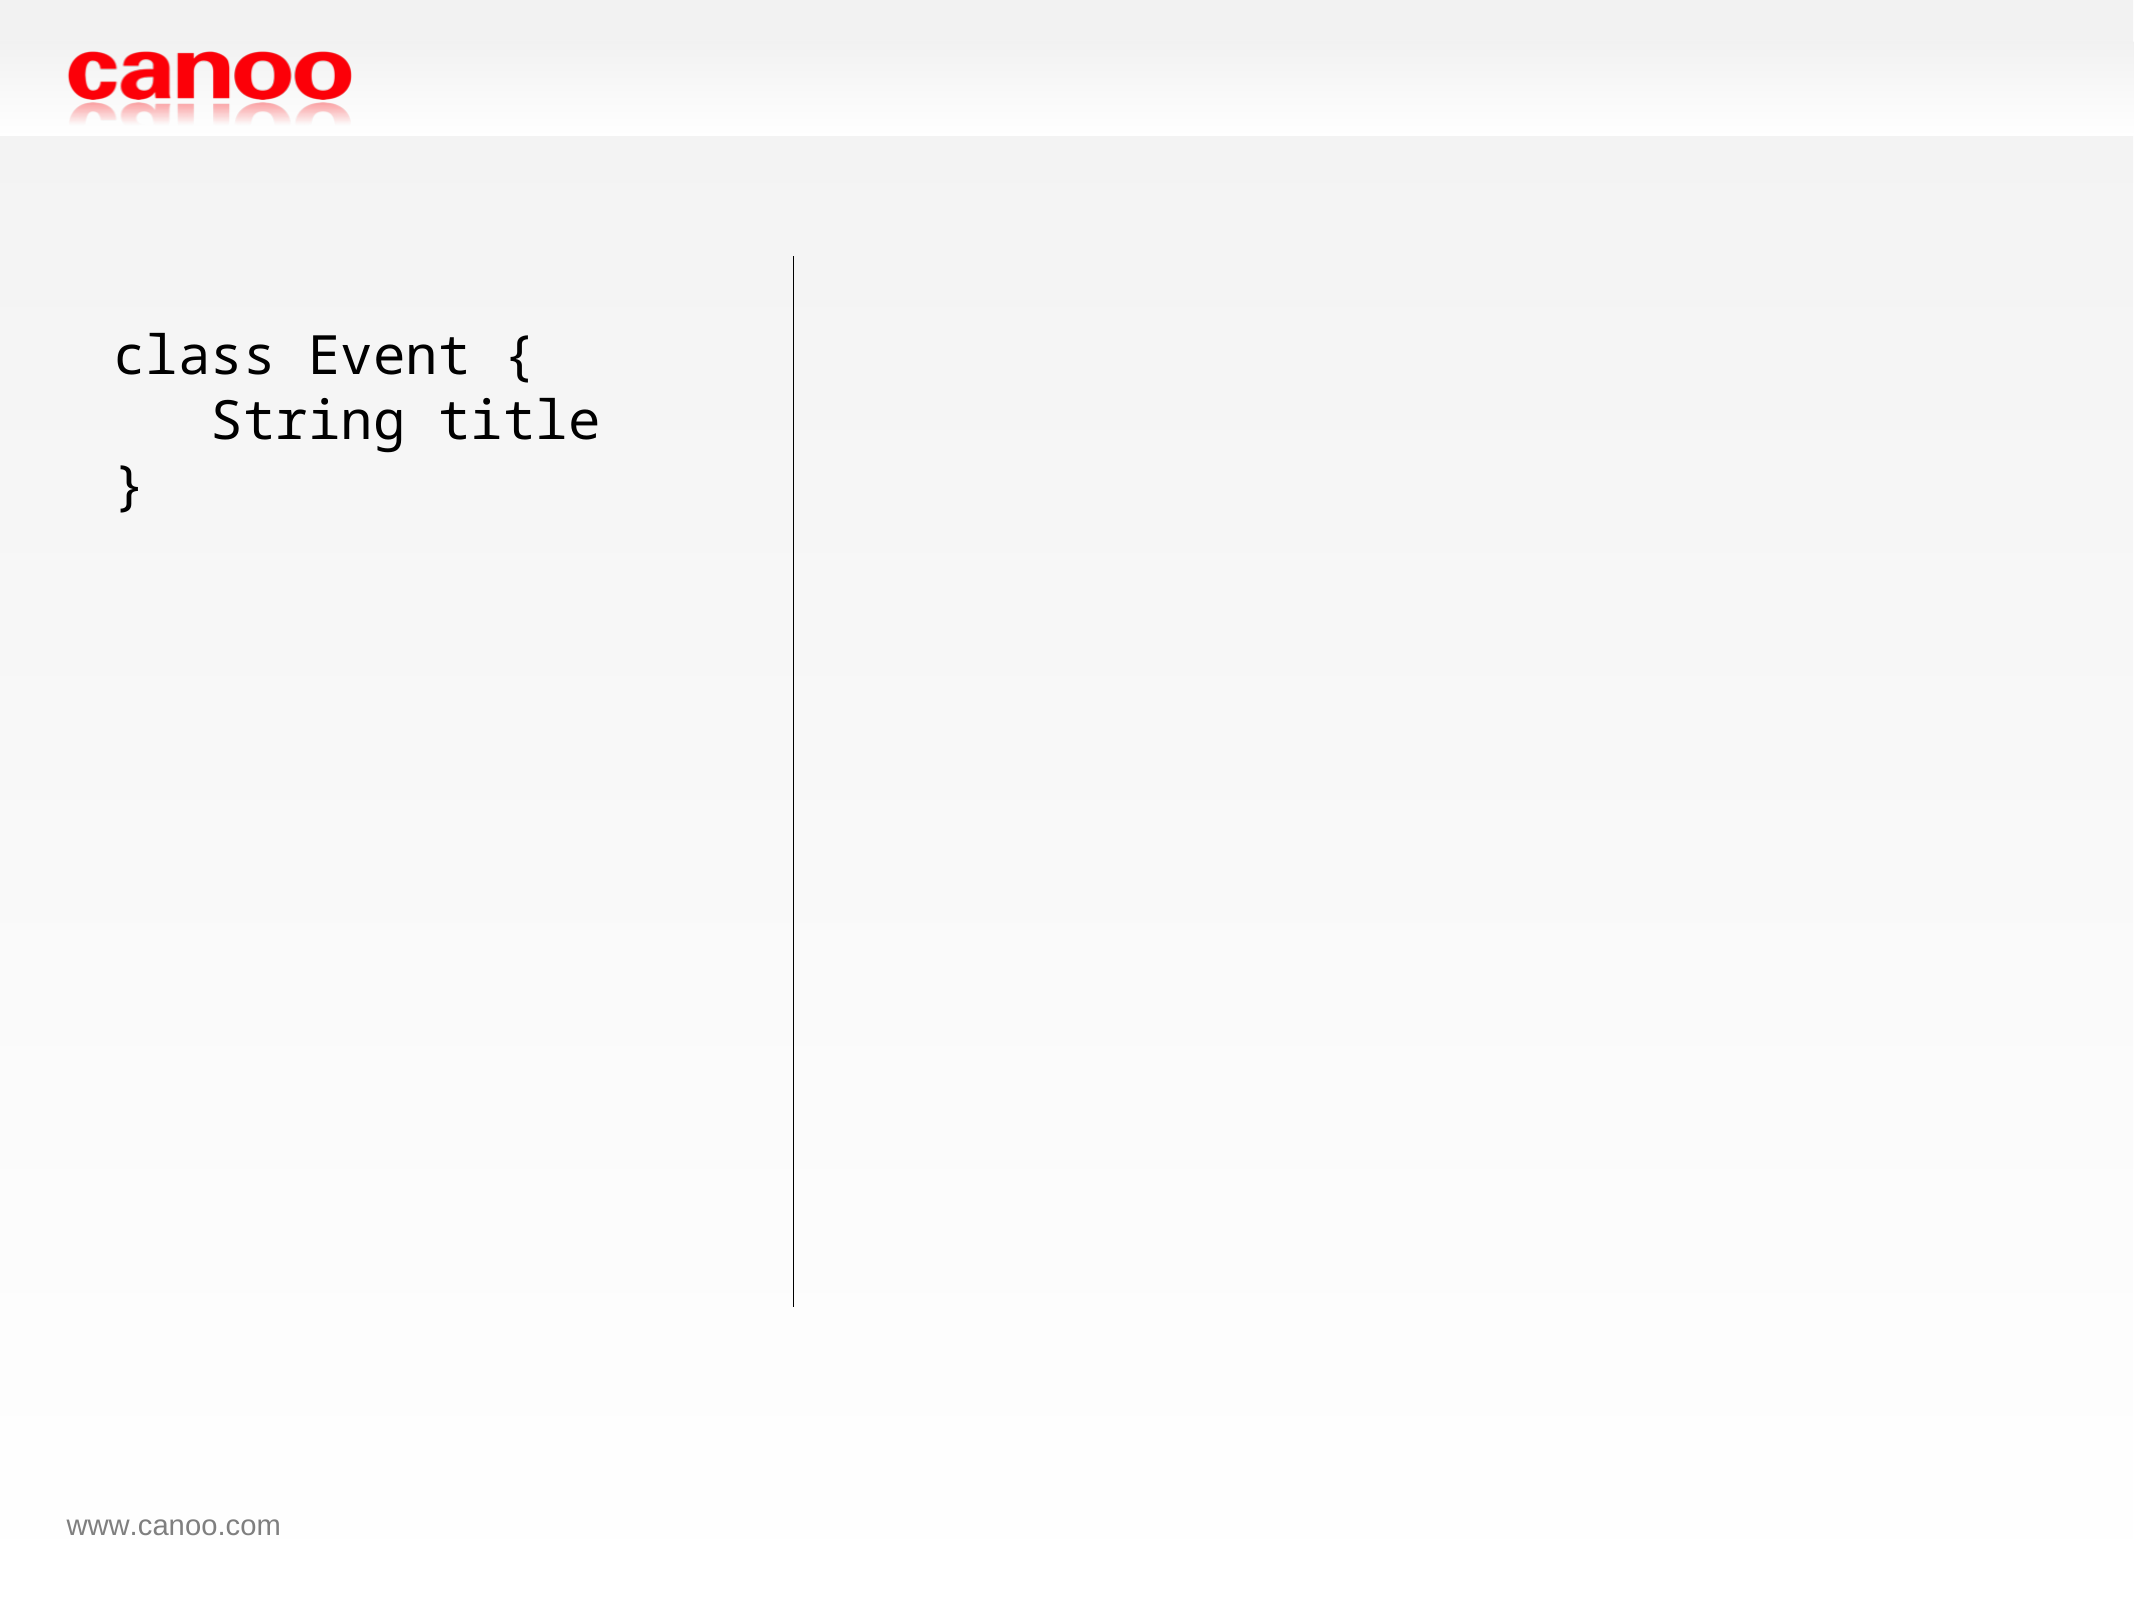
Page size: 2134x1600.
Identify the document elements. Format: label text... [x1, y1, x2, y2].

picture [65, 48, 353, 154]
text_box class Event { String title } [98, 313, 879, 1289]
